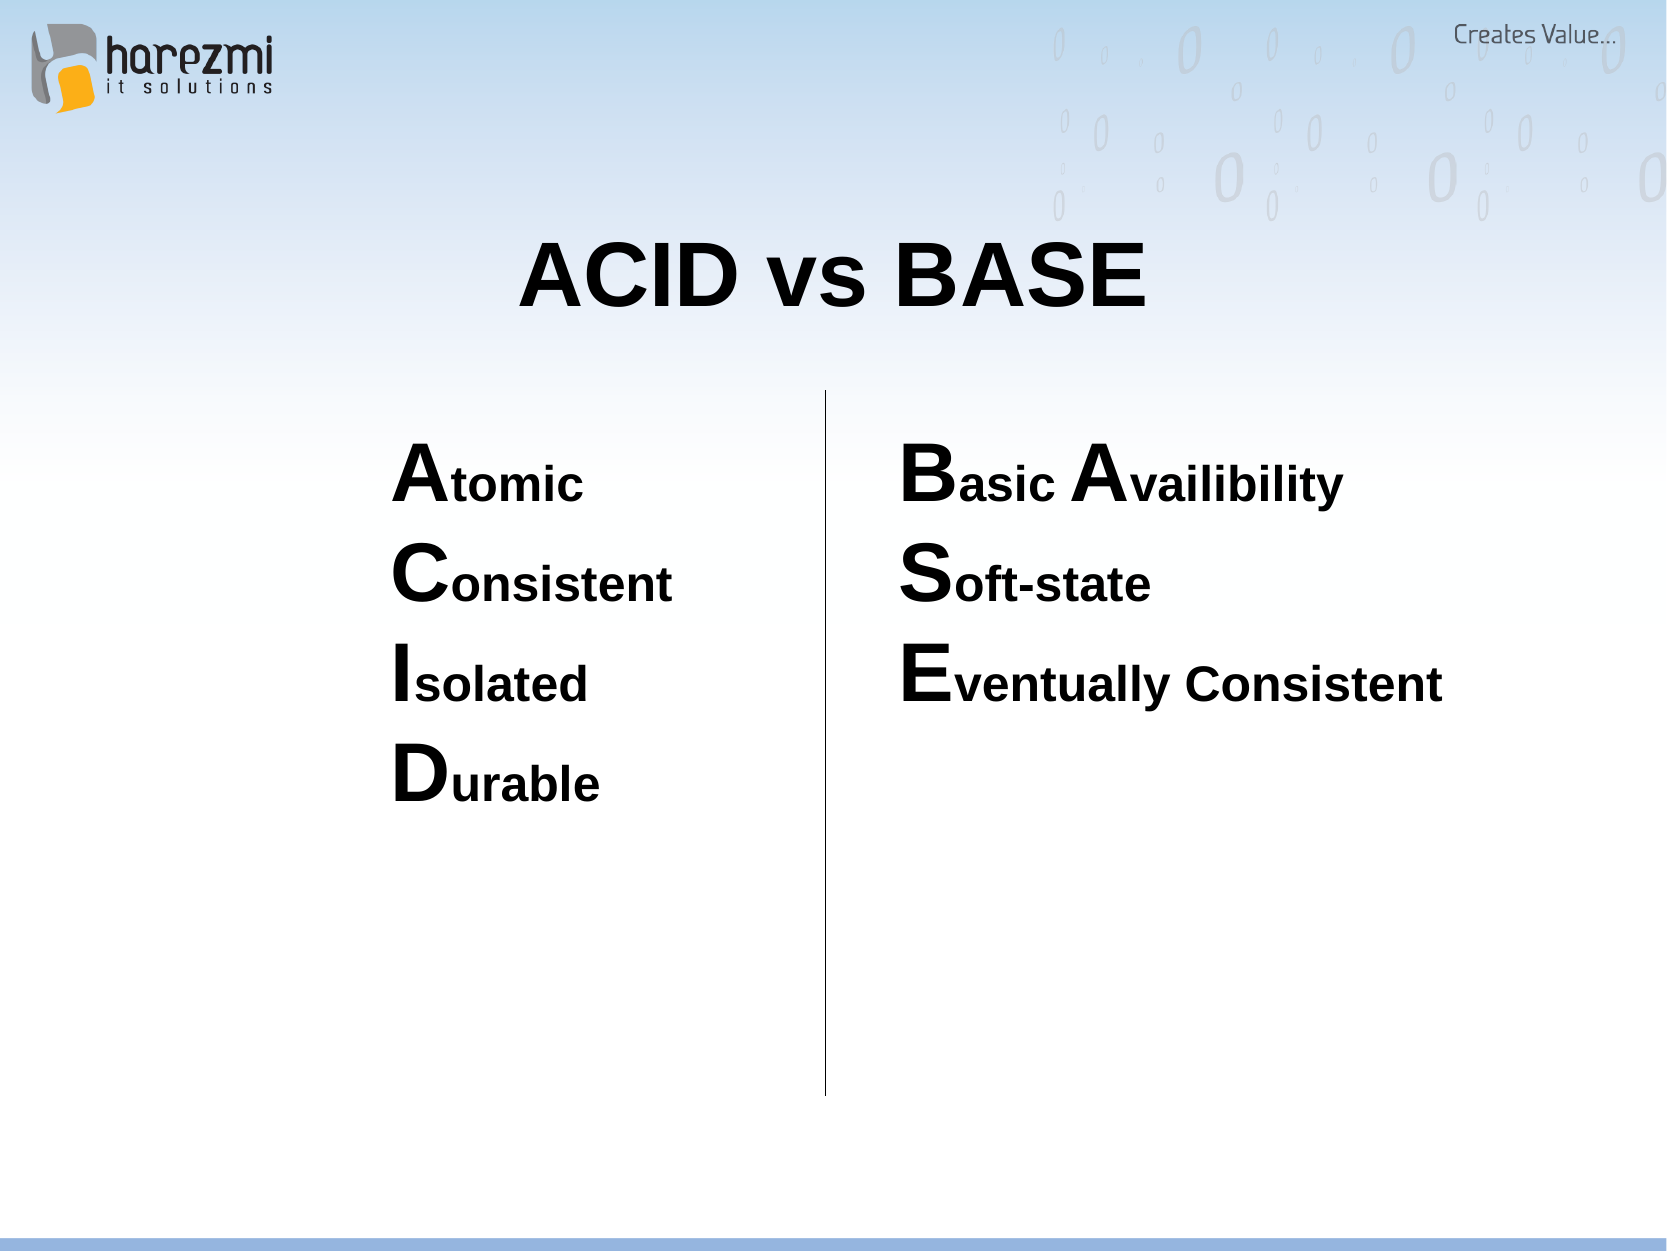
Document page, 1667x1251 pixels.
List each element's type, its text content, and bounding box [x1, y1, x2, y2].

text_box ACID vs BASE [83, 167, 1584, 377]
text_box Atomic Consistent Isolated Durable [375, 410, 748, 886]
picture [0, 0, 1667, 1251]
text_box Basic Availibility Soft-state Eventually Consistent [883, 410, 1458, 886]
